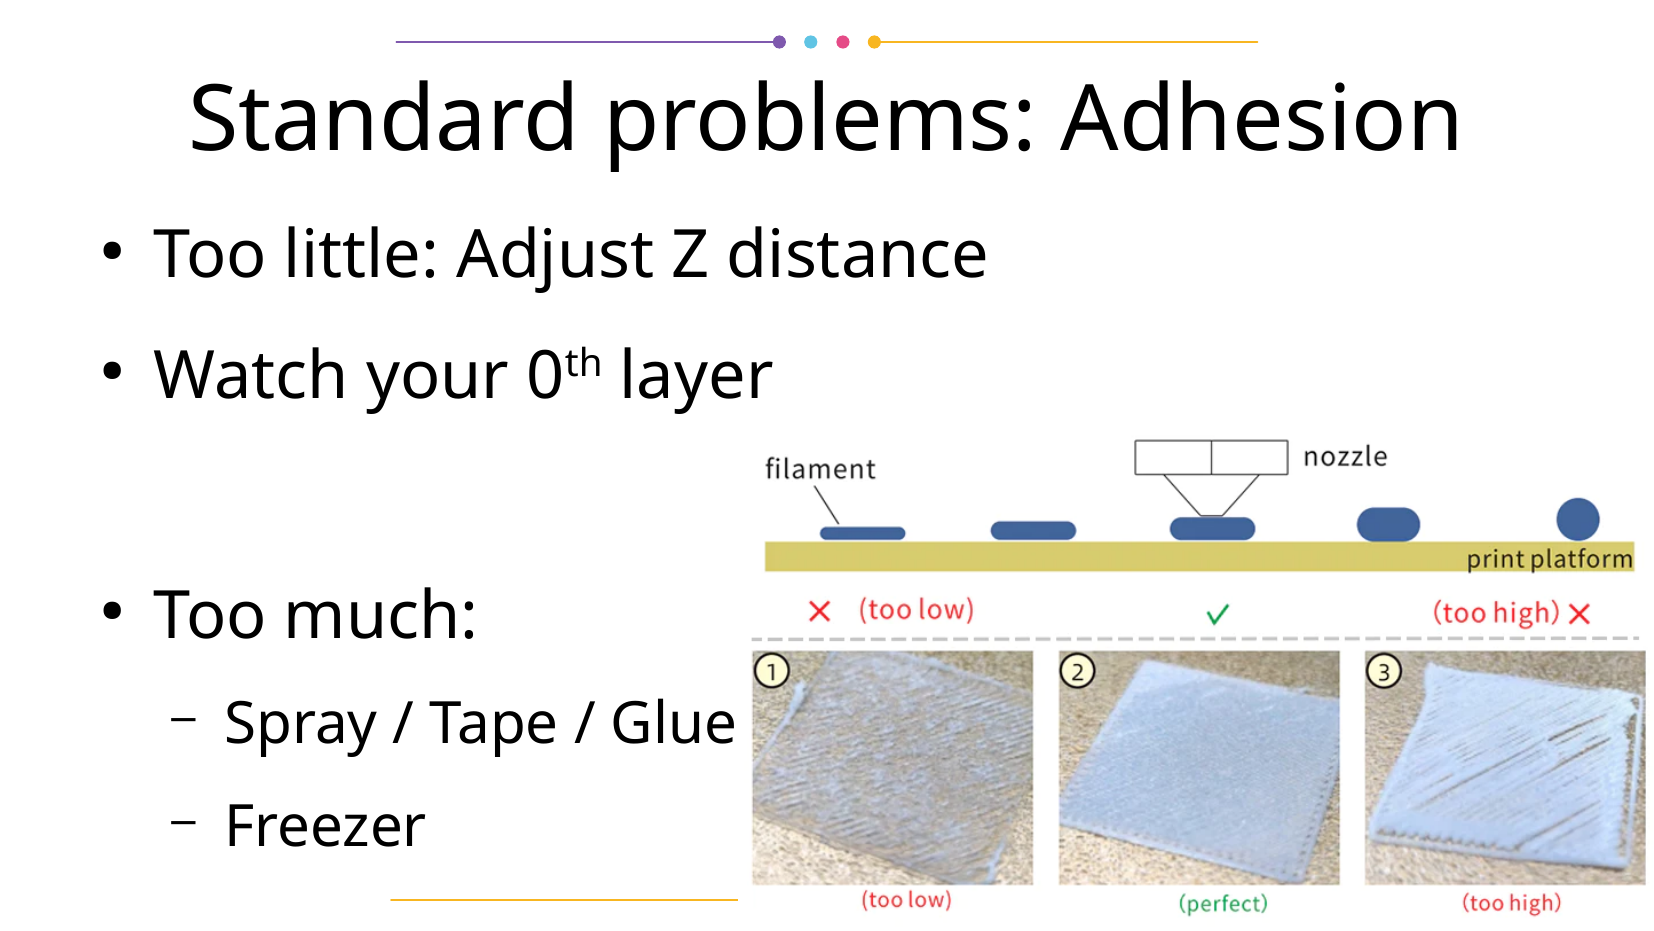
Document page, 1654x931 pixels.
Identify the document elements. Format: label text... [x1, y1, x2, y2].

title Standard problems: Adhesion [82, 37, 1571, 193]
list Too little: Adjust Z distance Watch your 0th layer Too much: Spray / Tape / Glue Freezer [82, 206, 1571, 931]
picture [738, 413, 1654, 929]
